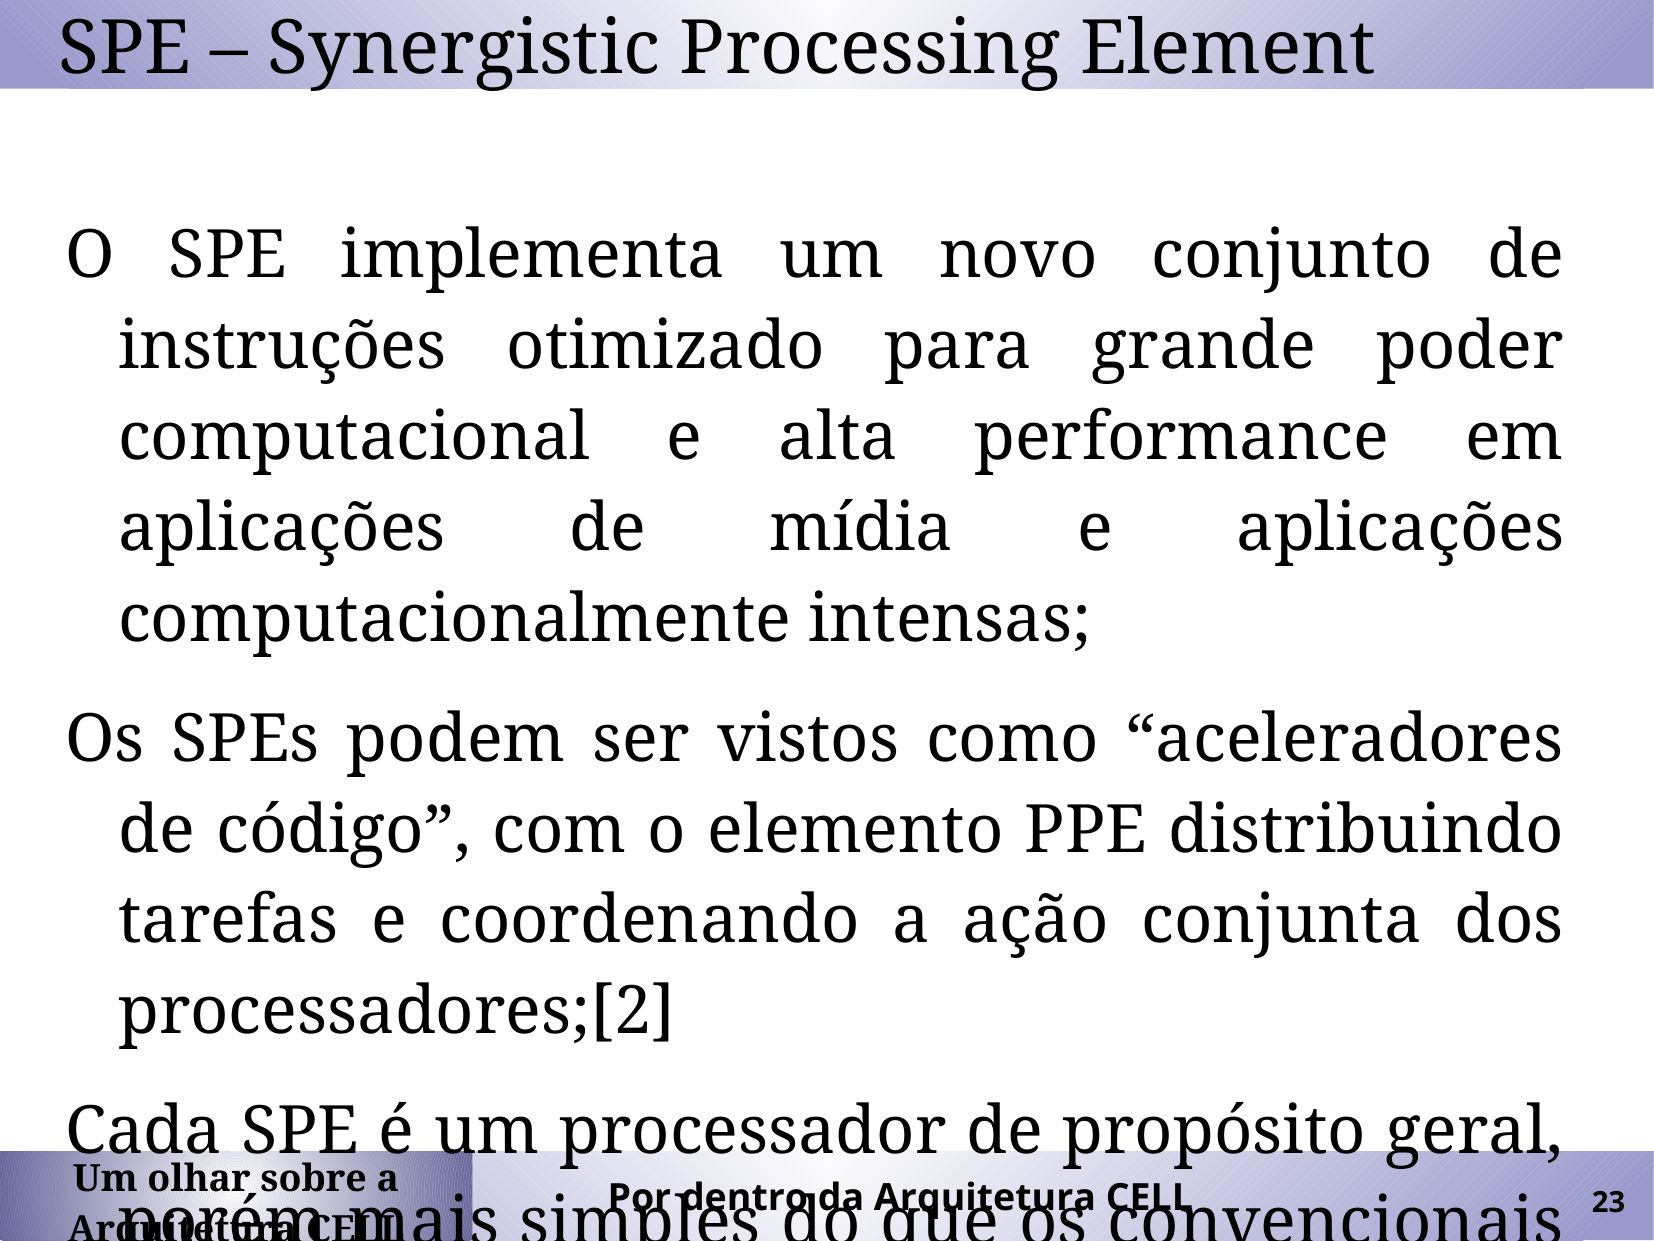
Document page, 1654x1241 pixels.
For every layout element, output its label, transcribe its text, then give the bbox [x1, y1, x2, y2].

list O SPE implementa um novo conjunto de instruções otimizado para grande poder computacional e alta performance em aplicações de mídia e aplicações computacionalmente intensas; Os SPEs podem ser vistos como “aceleradores de código”, com o elemento PPE distribuindo tarefas e coordenando a ação conjunta dos processadores;[2] Cada SPE é um processador de propósito geral, porém mais simples do que os convencionais por não possuirem cache e hardware para previsão de desvio; [47, 206, 1565, 934]
text_box Por dentro da Arquitetura CELL [501, 1151, 1300, 1241]
title SPE – Synergistic Processing Element [59, 0, 1595, 89]
